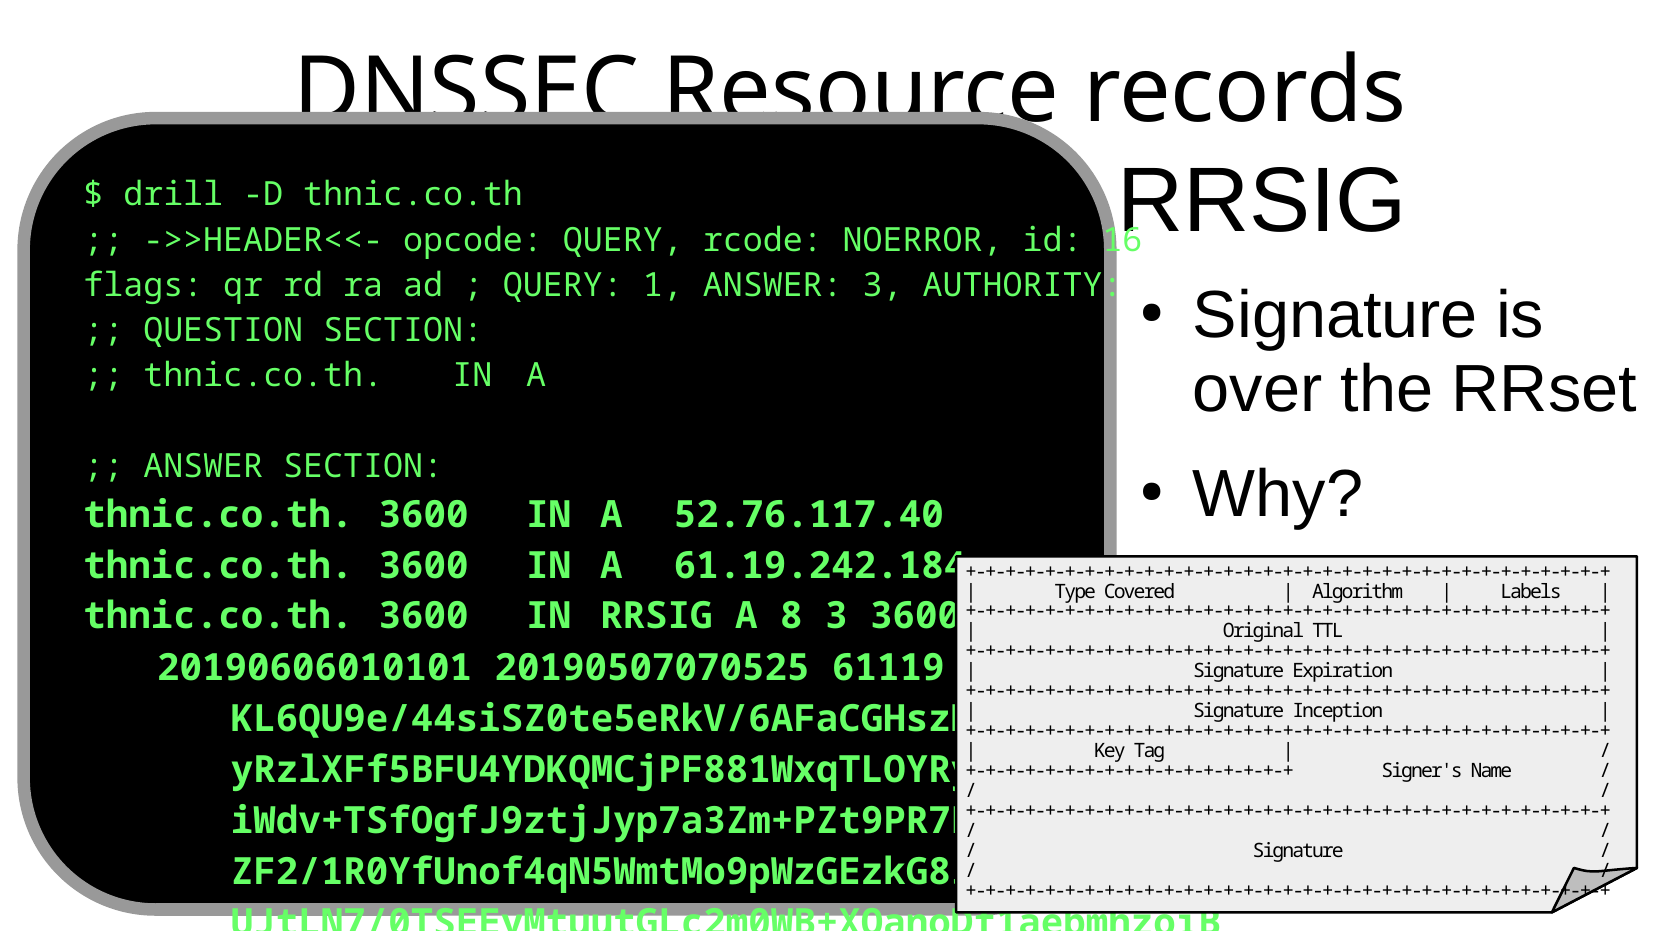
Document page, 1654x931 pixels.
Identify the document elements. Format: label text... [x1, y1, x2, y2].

picture [954, 555, 1639, 914]
title DNSSEC Resource records RRSIG [3, 23, 1408, 221]
list Signature is over the RRset Why? [1122, 276, 1654, 875]
text_box $ drill -D thnic.co.th ;; ->>HEADER<<- opcode: QUERY, rcode: NOERROR, id: 16 flags: qr rd ra ad ; QUERY: 1, ANSWER: 3, AUTHORITY: ;; QUESTION SECTION: ;; thnic.co.th. IN A ;; ANSWER SECTION: thnic.co.th. 3600 IN A 52.76.117.40 thnic.co.th. 3600 IN A 61.19.242.184 thnic.co.th. 3600 IN RRSIG A 8 3 3600 ( 20190606010101 20190507070525 61119 thnic.co.th. KL6QU9e/44siSZ0te5eRkV/6AFaCGHszD/RvwpNetbDs yRzlXFf5BFU4YDKQMCjPF881WxqTLOYRyXic74przaQE iWdv+TSfOgfJ9ztjJyp7a3Zm+PZt9PR7RM9LO1YynQqY ZF2/1R0YfUnof4qN5WmtMo9pWzGEzkG8JCNSRUD9qFRd UJtLN7/0TSEEyMtuutGLc2m0WB+XOanoDf1aebmhzoiB UjhVD66N+SjW0HcopjAfE87yhpj7XHpeyNitzwPyx5zA Ylopqsa07aU1hvnGPaIZCrvjYEWlKqtz4XOgF85qsXeD E68V1vuITSTJ+4oVyyBla1s6VHCSxsm6wQ== ) [23, 118, 1111, 910]
